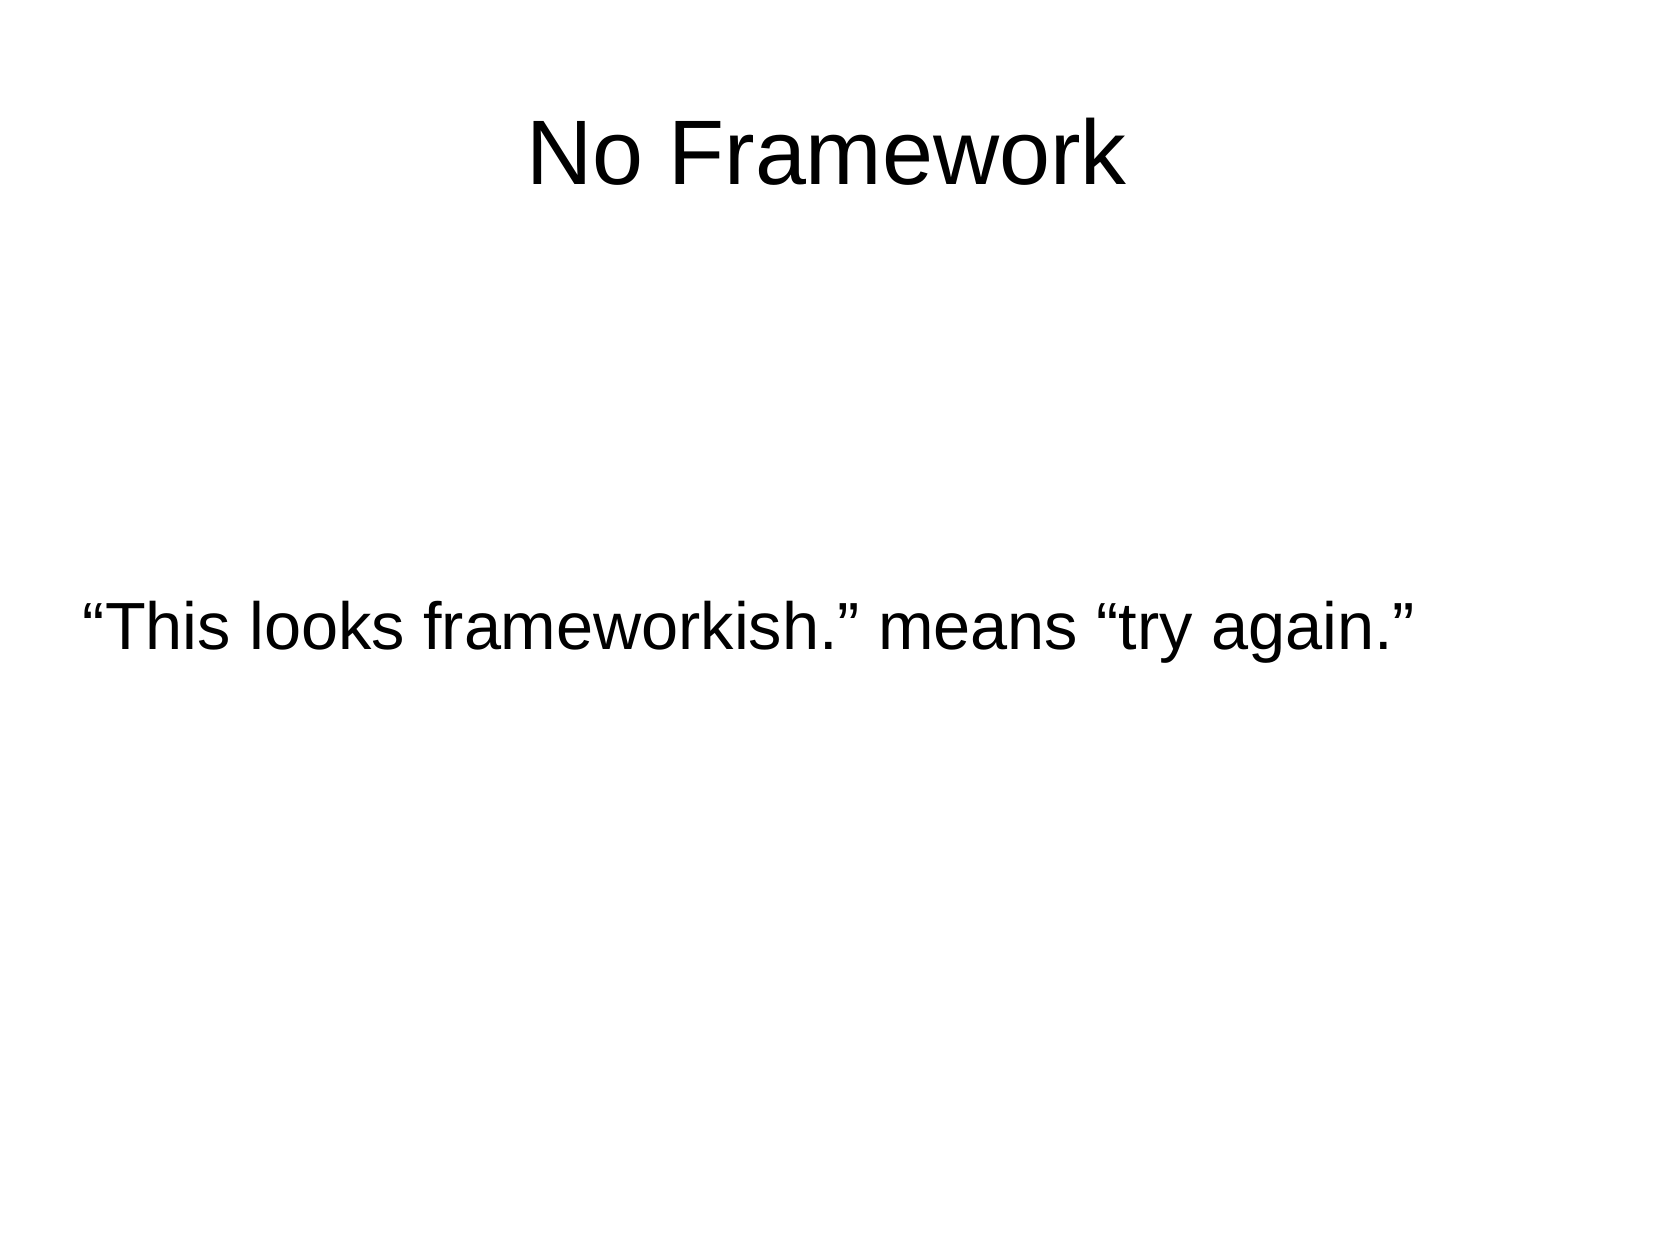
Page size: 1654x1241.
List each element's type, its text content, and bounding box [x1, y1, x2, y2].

list “This looks frameworkish.” means “try again.” [82, 290, 1571, 1010]
title No Framework [82, 49, 1571, 257]
